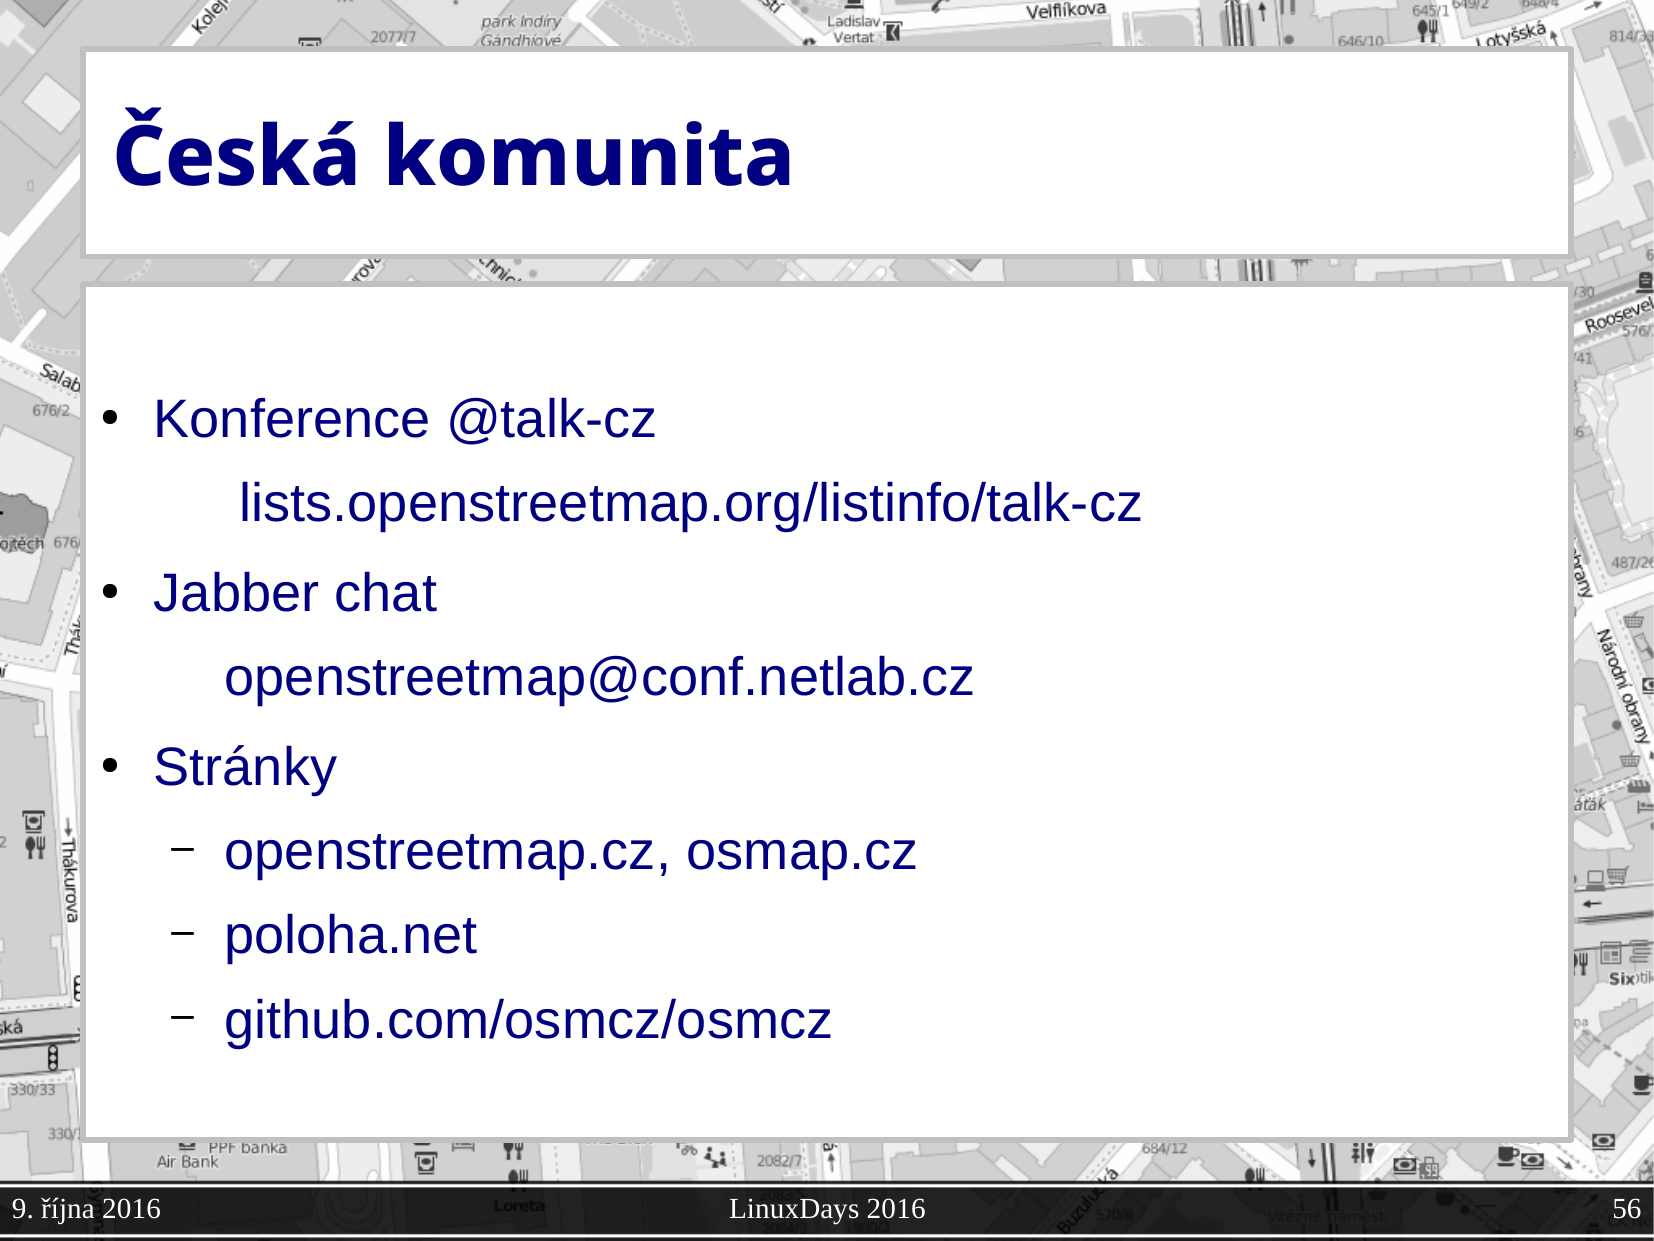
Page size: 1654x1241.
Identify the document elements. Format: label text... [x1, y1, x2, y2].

picture [0, 0, 1654, 1241]
title Česká komunita [82, 49, 1571, 257]
list Konference @talk-cz lists.openstreetmap.org/listinfo/talk-cz Jabber chat openstreetmap@conf.netlab.cz Stránky openstreetmap.cz, osmap.cz poloha.net github.com/osmcz/osmcz [82, 284, 1571, 1140]
